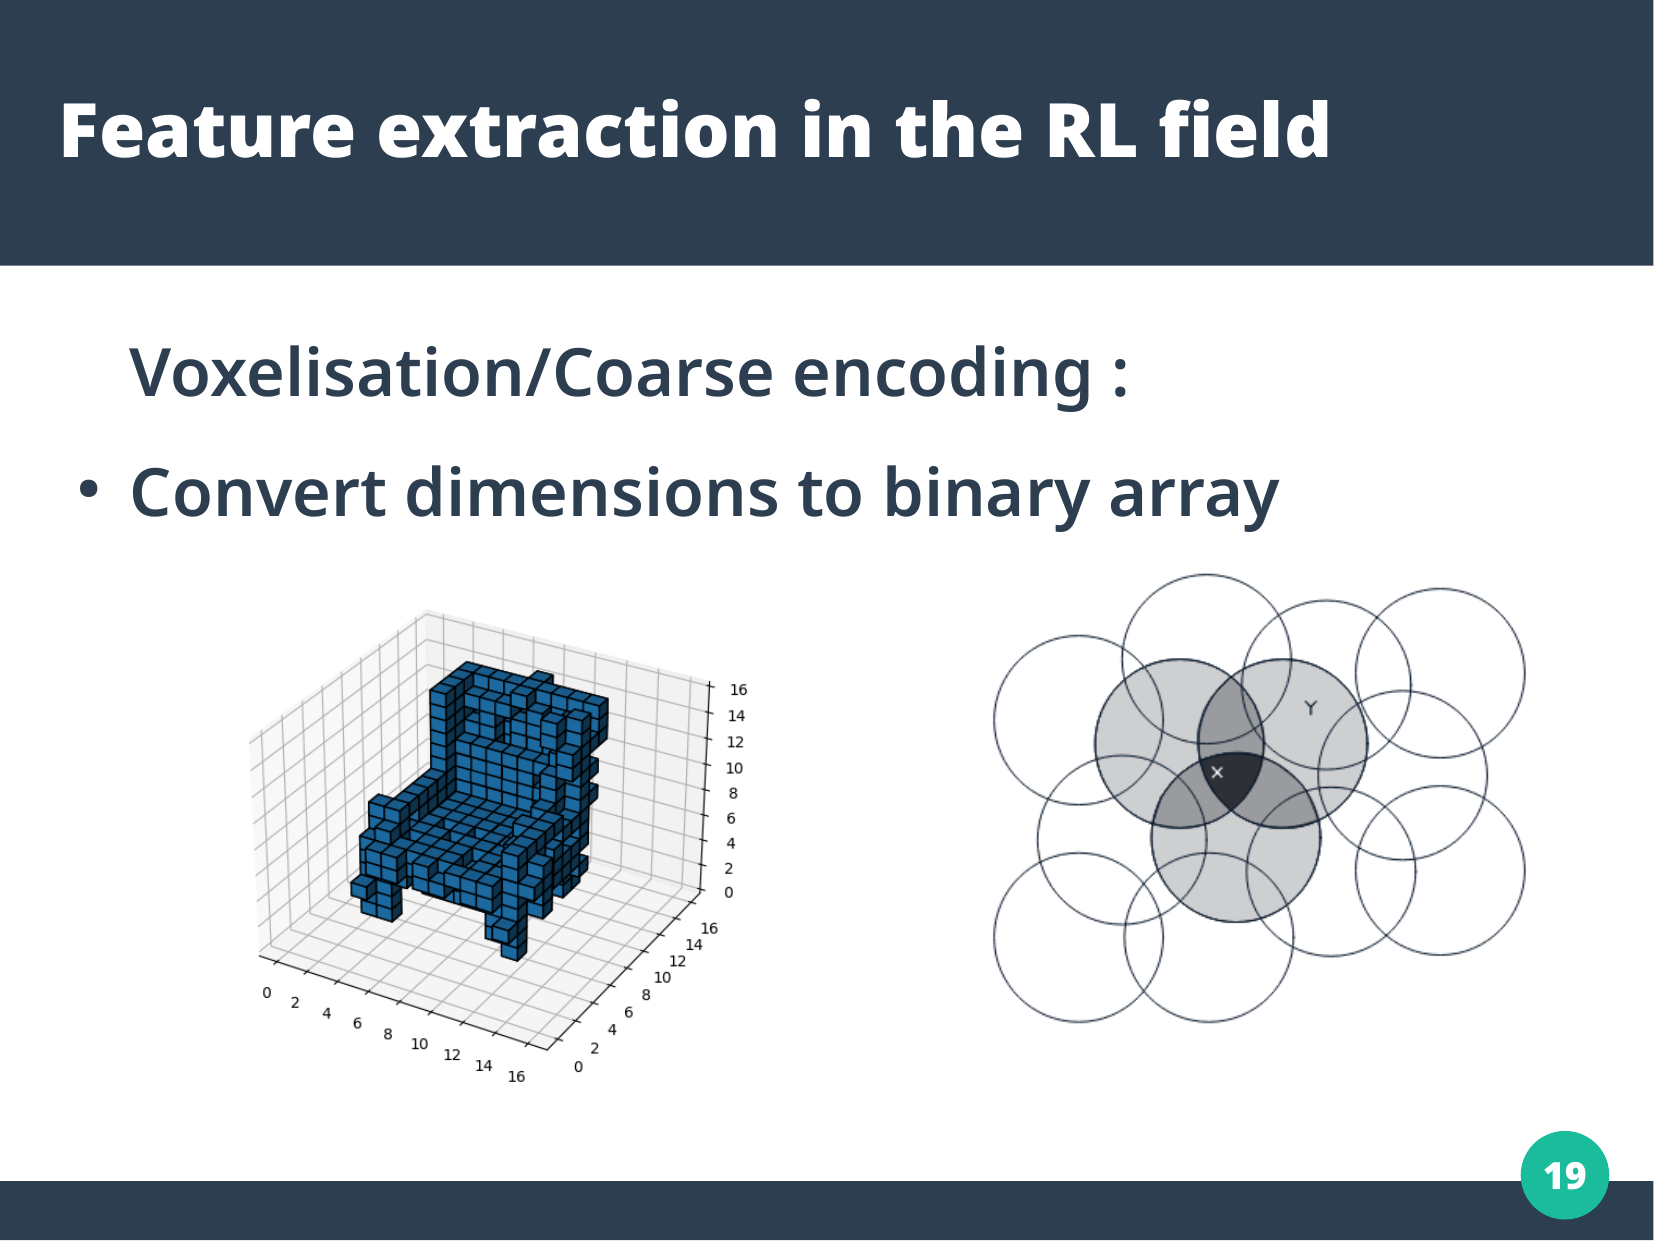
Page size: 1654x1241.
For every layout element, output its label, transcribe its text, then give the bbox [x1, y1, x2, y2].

title Feature extraction in the RL field [59, 49, 1595, 207]
picture [934, 549, 1576, 1051]
list Voxelisation/Coarse encoding : Convert dimensions to binary array [59, 324, 1595, 1152]
picture [210, 560, 758, 1096]
